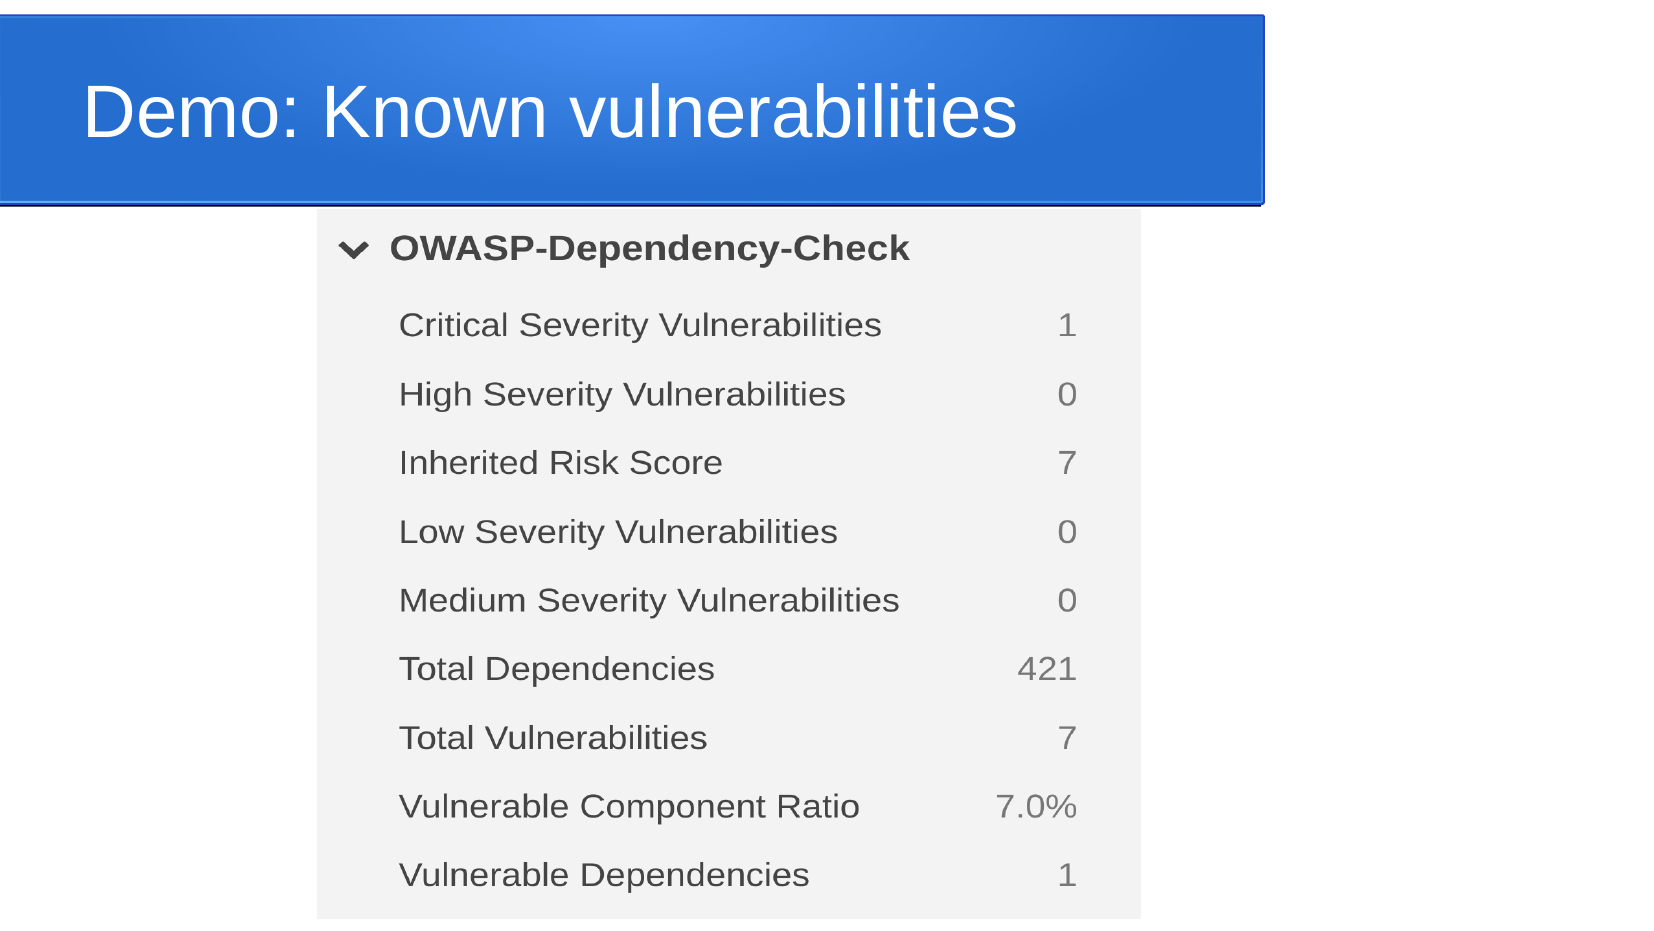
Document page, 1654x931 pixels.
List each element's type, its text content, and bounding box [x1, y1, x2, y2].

title Demo: Known vulnerabilities [82, 29, 1235, 196]
picture [317, 209, 1141, 919]
